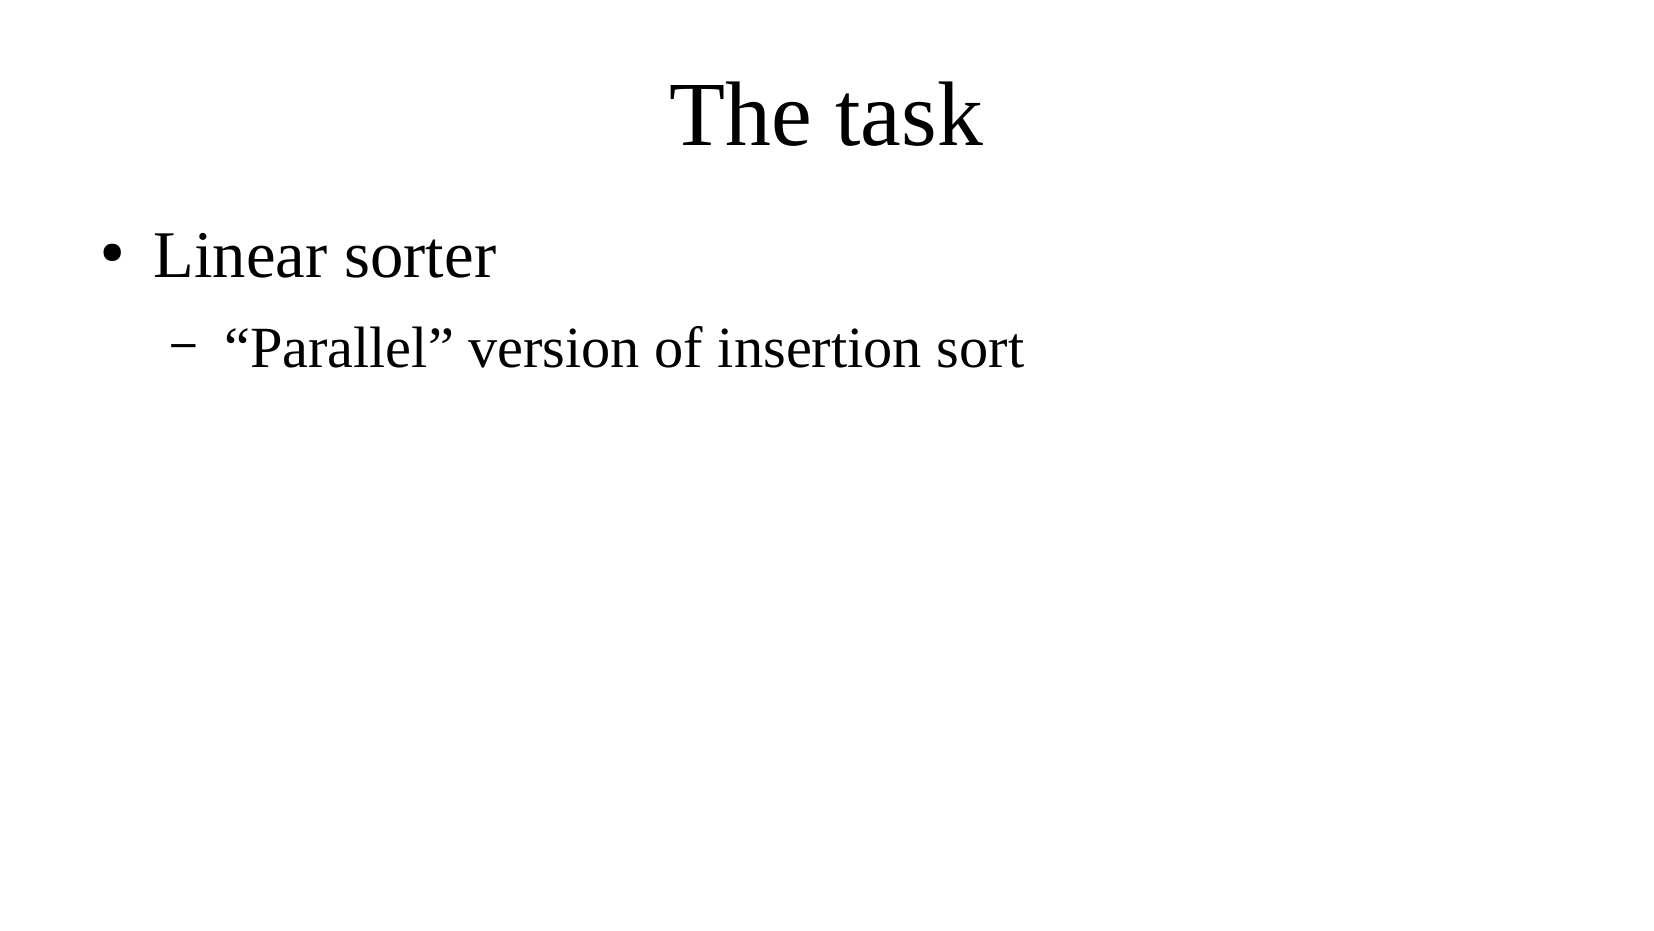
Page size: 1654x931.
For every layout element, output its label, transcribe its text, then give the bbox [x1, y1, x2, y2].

title The task [82, 37, 1571, 193]
list Linear sorter “Parallel” version of insertion sort [82, 217, 1571, 758]
